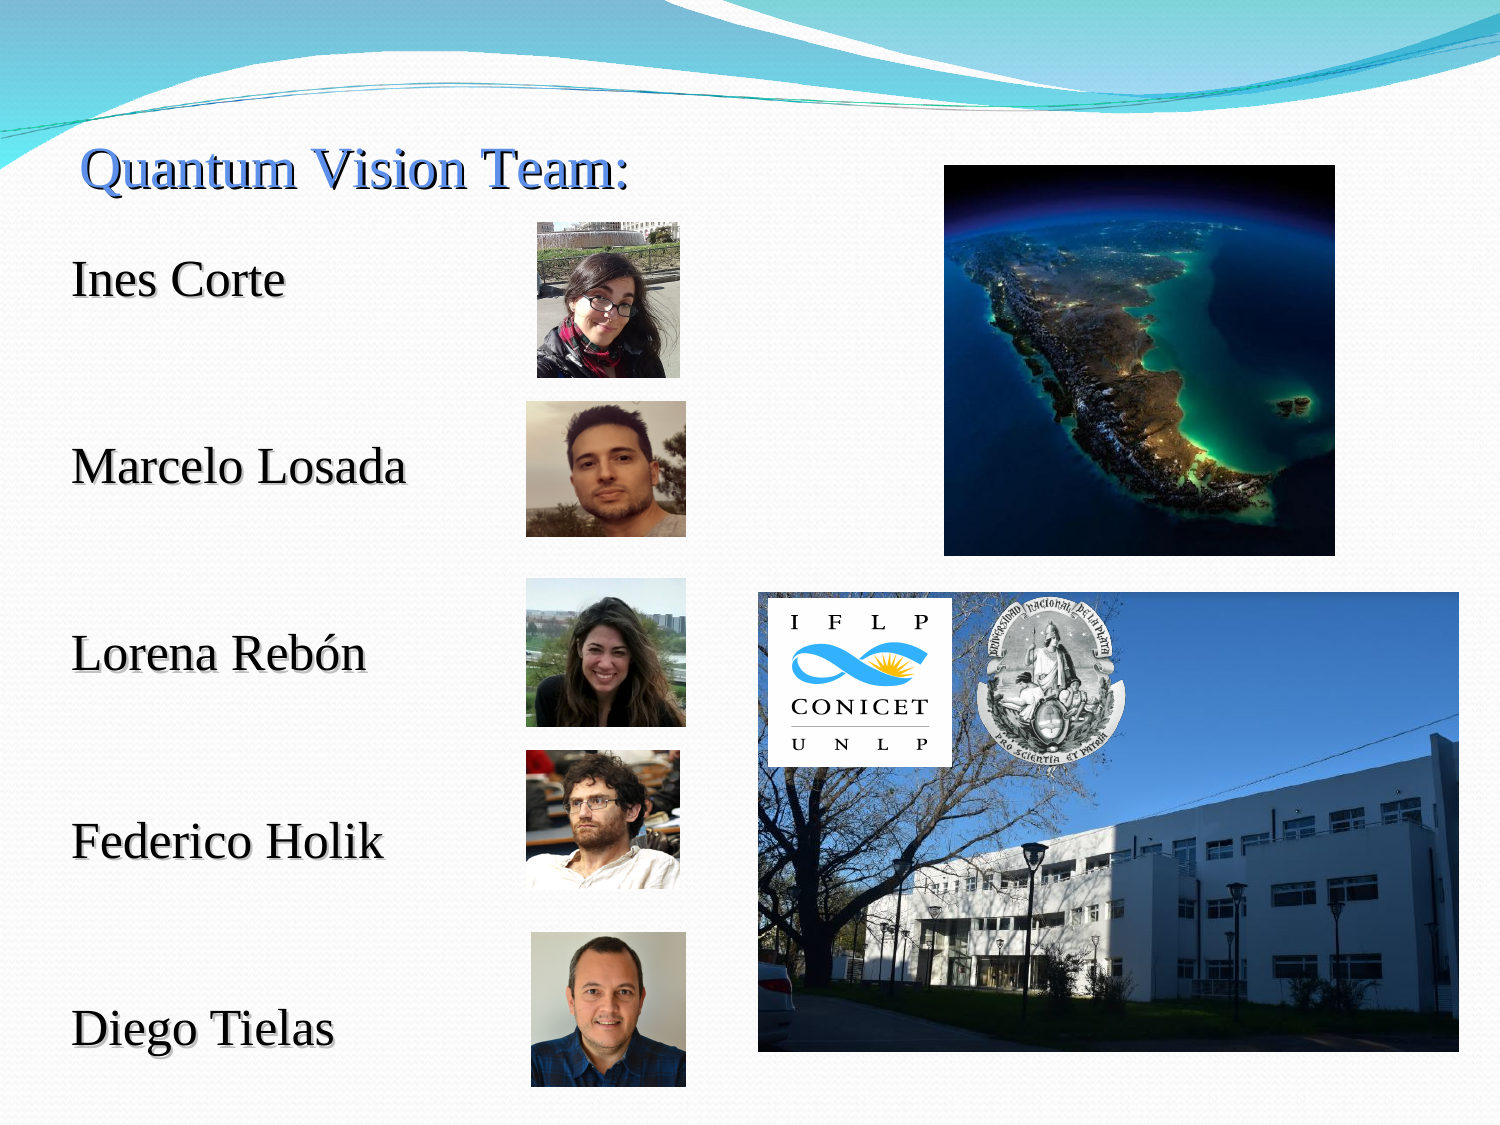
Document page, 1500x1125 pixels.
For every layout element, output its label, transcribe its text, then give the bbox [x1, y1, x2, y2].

text_box Quantum Vision Team: [0, 141, 927, 199]
picture [0, 0, 1500, 1125]
title Ines Corte Marcelo Losada Lorena Rebón Federico Holik Diego Tielas [70, 236, 697, 1119]
